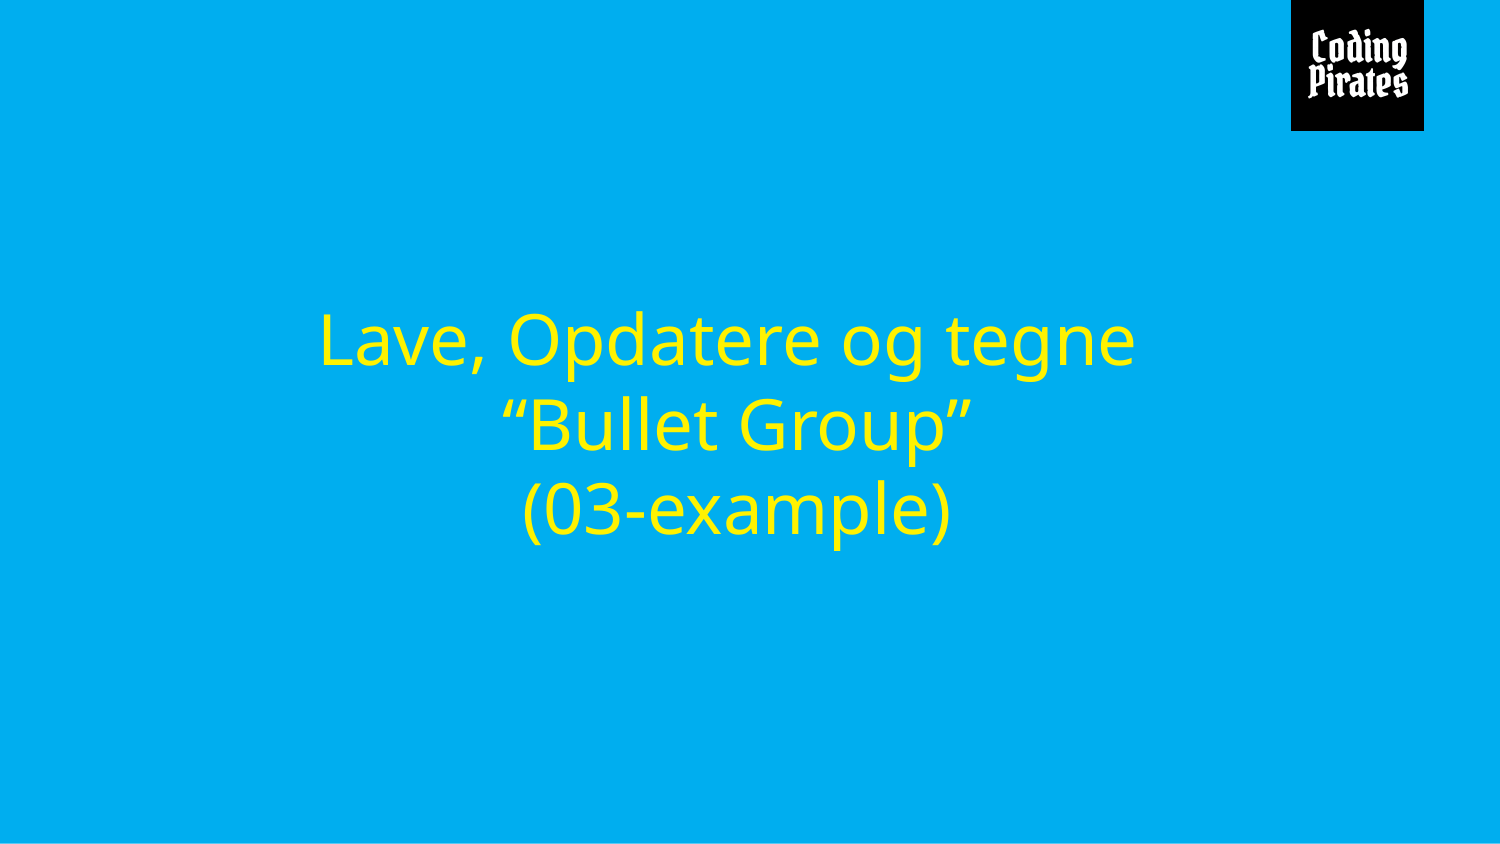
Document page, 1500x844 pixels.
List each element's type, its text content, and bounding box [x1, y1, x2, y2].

picture [1292, 0, 1423, 130]
title Lave, Opdatere og tegne “Bullet Group” (03-example) [7, 275, 1467, 568]
